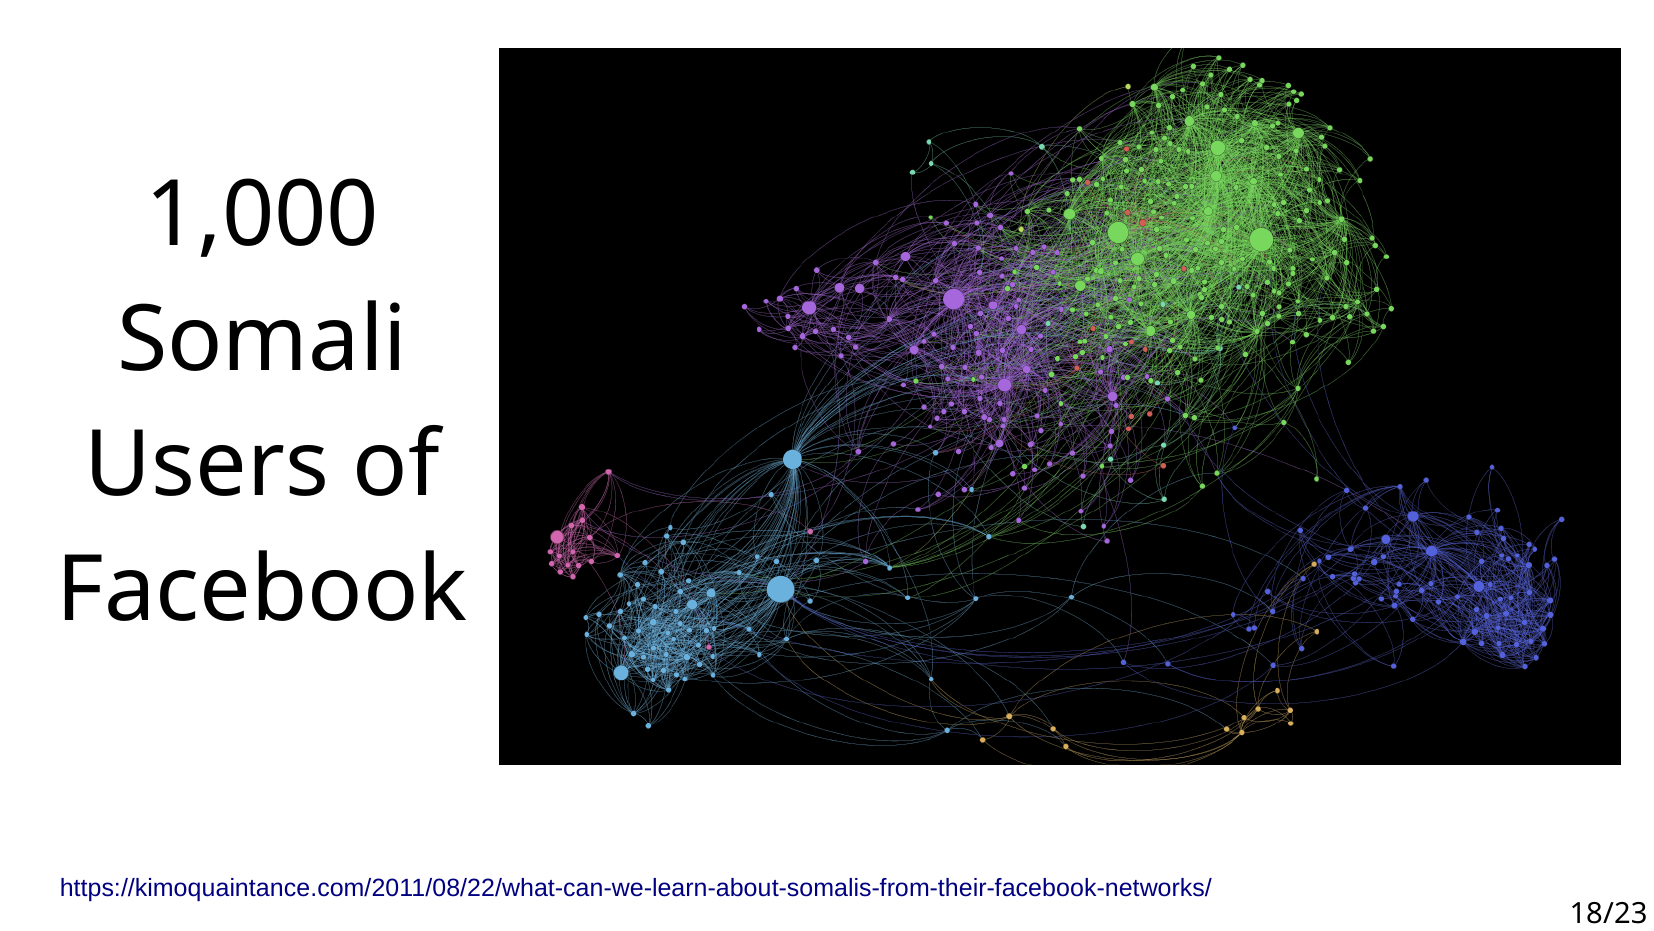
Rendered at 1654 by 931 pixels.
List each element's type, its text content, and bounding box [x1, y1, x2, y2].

text_box https://kimoquaintance.com/2011/08/22/what-can-we-learn-about-somalis-from-their-facebook-networks/ [45, 866, 1304, 910]
picture [499, 48, 1621, 766]
title 1,000 Somali Users of Facebook [30, 30, 496, 766]
